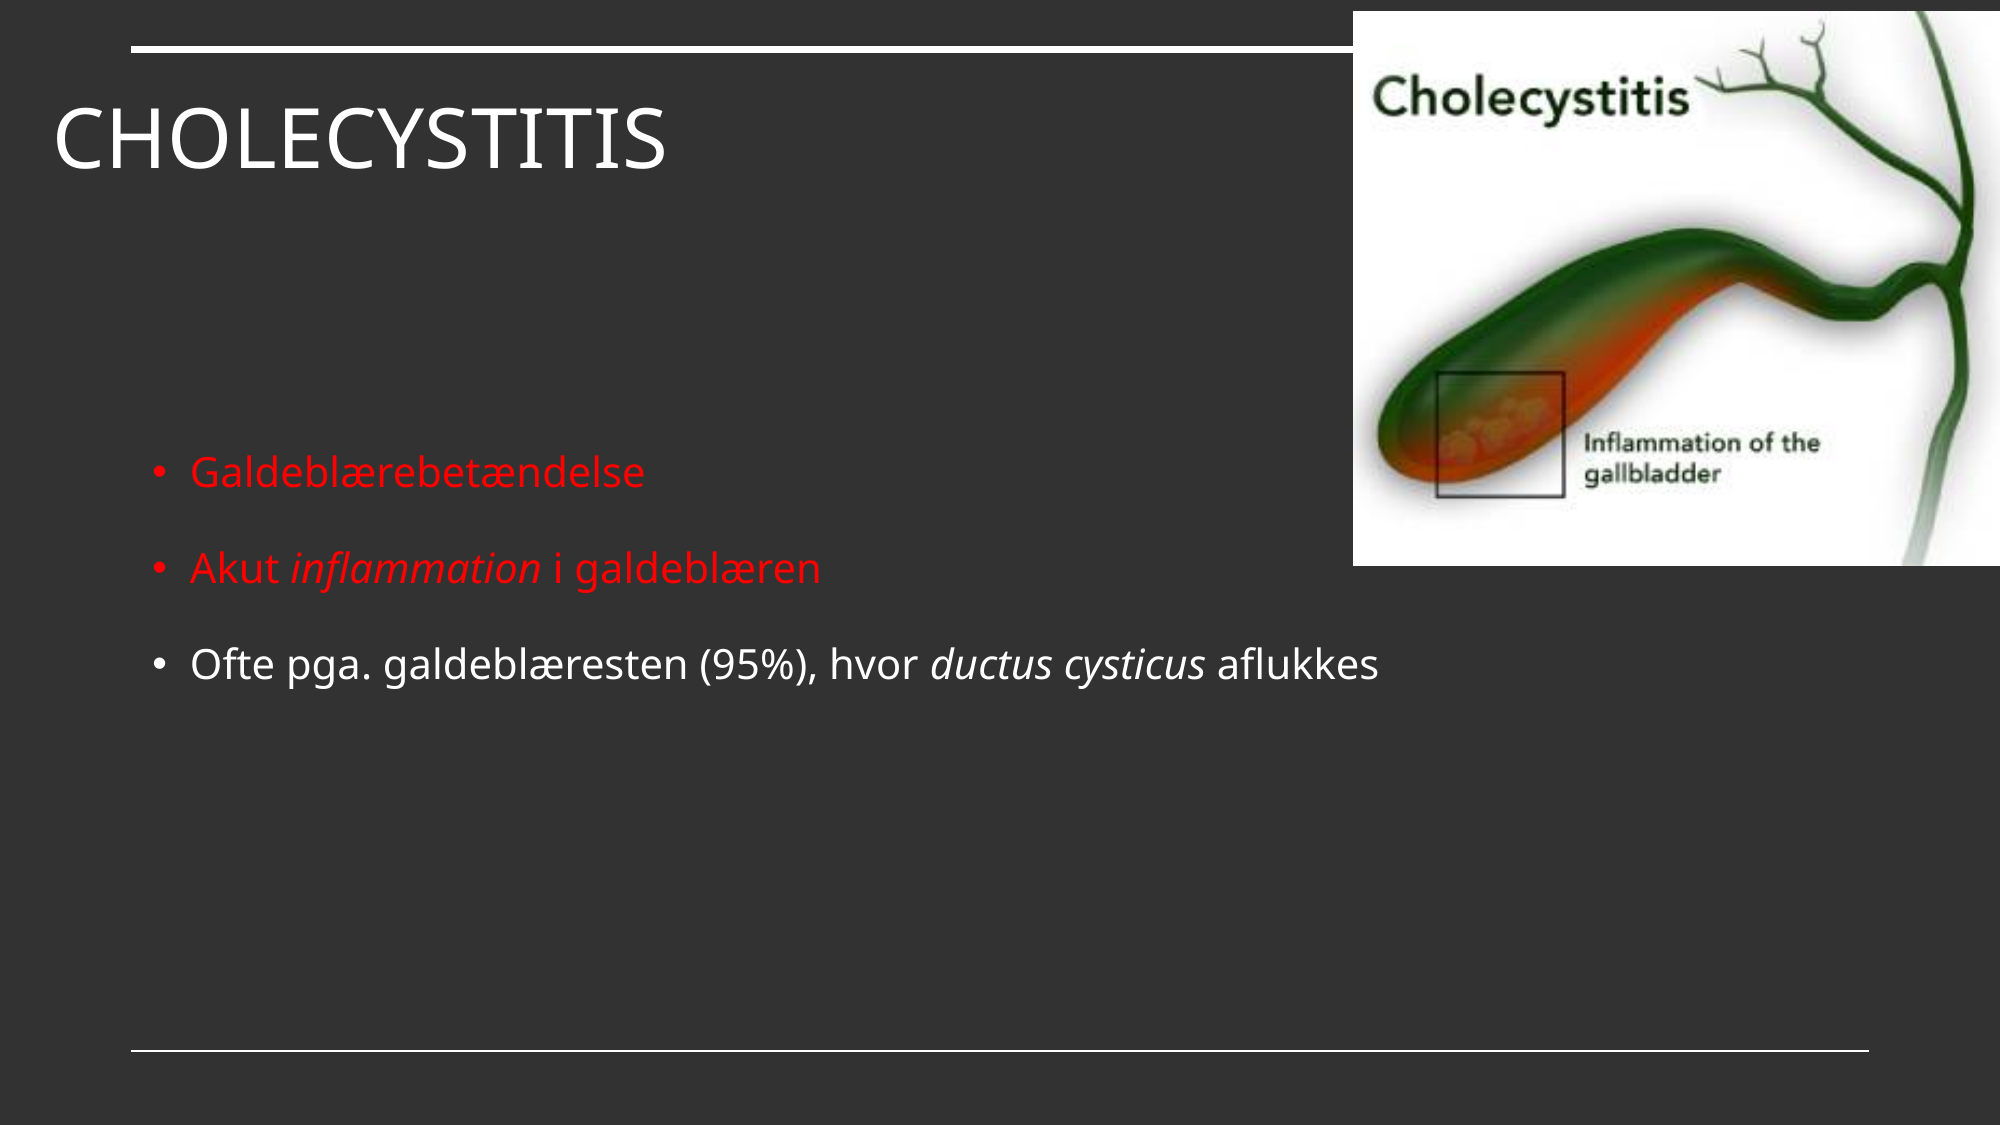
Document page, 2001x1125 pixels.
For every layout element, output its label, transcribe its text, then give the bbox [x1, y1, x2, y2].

title Cholecystitis [37, 77, 1353, 292]
list Galdeblærebetændelse Akut inflammation i galdeblæren Ofte pga. galdeblæresten (95%), hvor ductus cysticus aflukkes [137, 413, 1863, 1014]
picture [1353, 11, 2000, 566]
